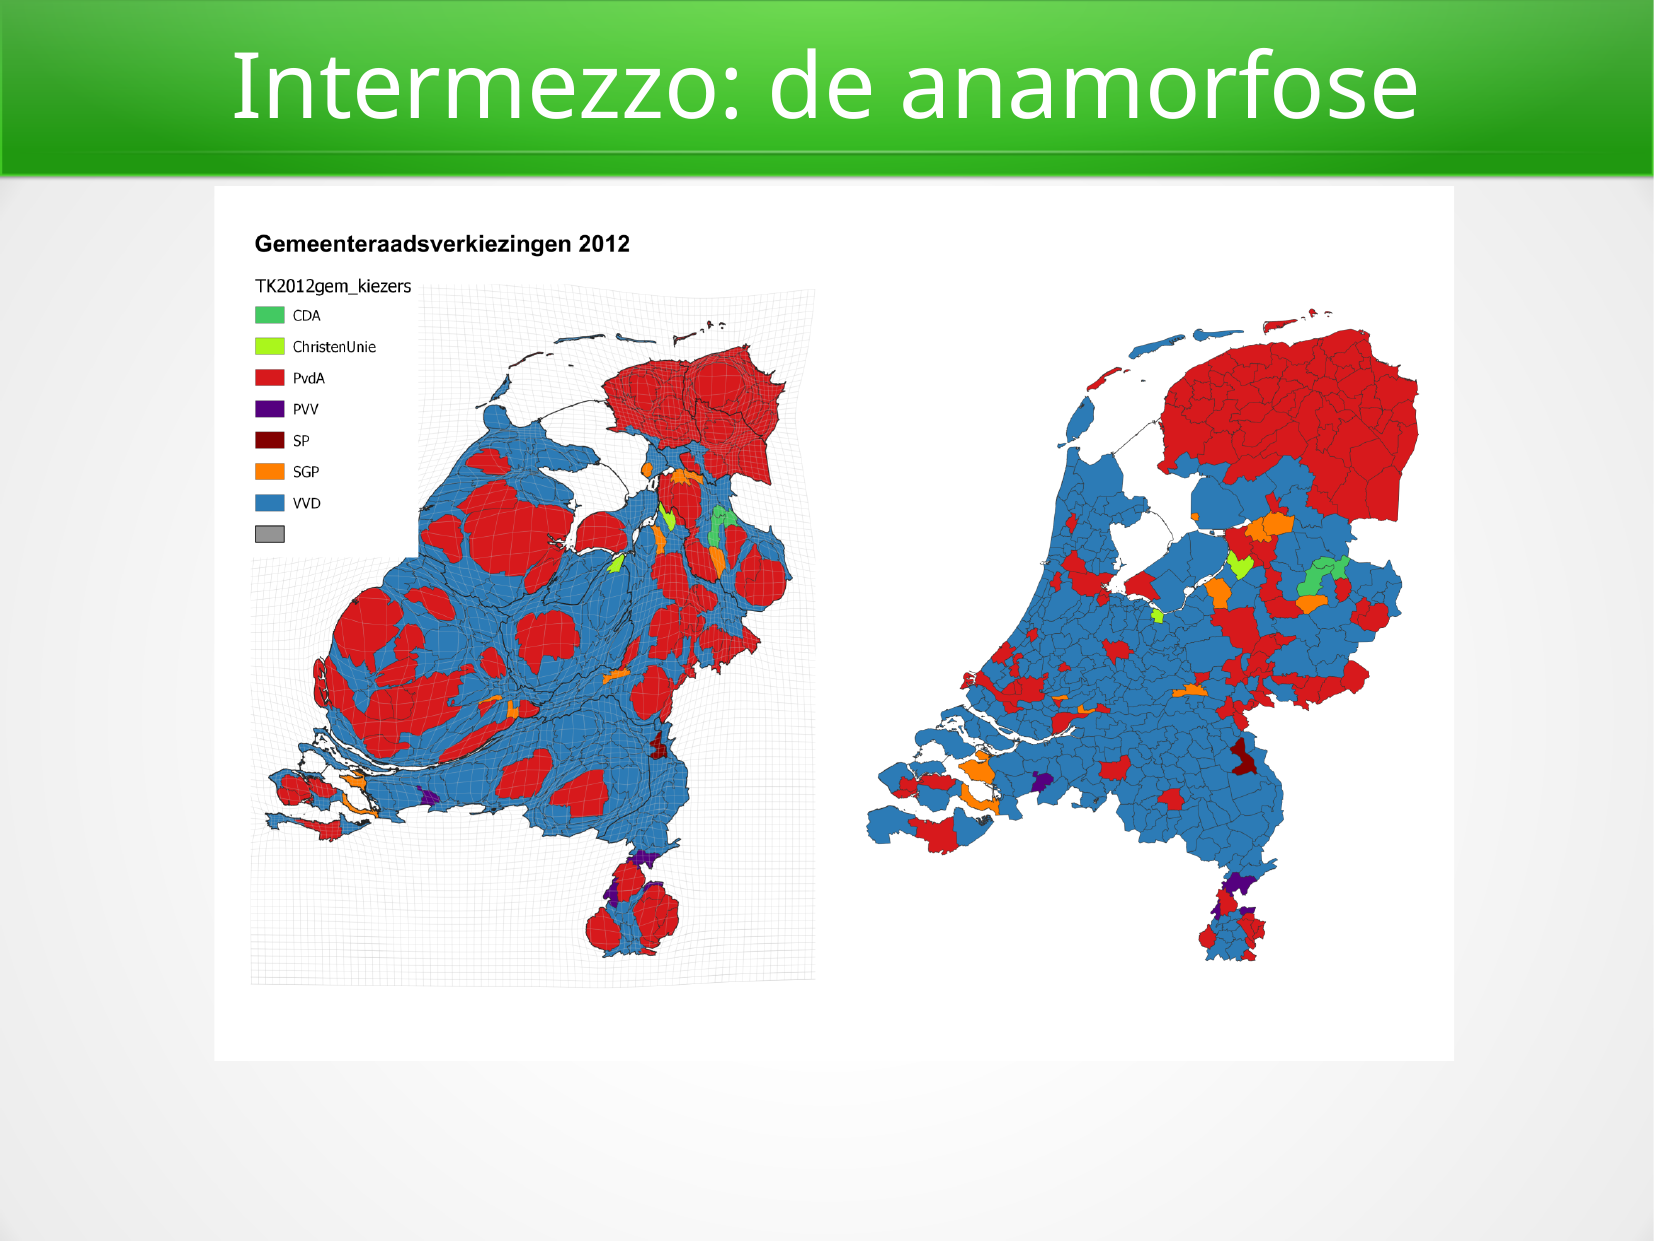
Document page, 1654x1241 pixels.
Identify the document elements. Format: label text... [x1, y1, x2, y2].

picture [0, 0, 1654, 1241]
title Intermezzo: de anamorfose [82, 11, 1571, 154]
